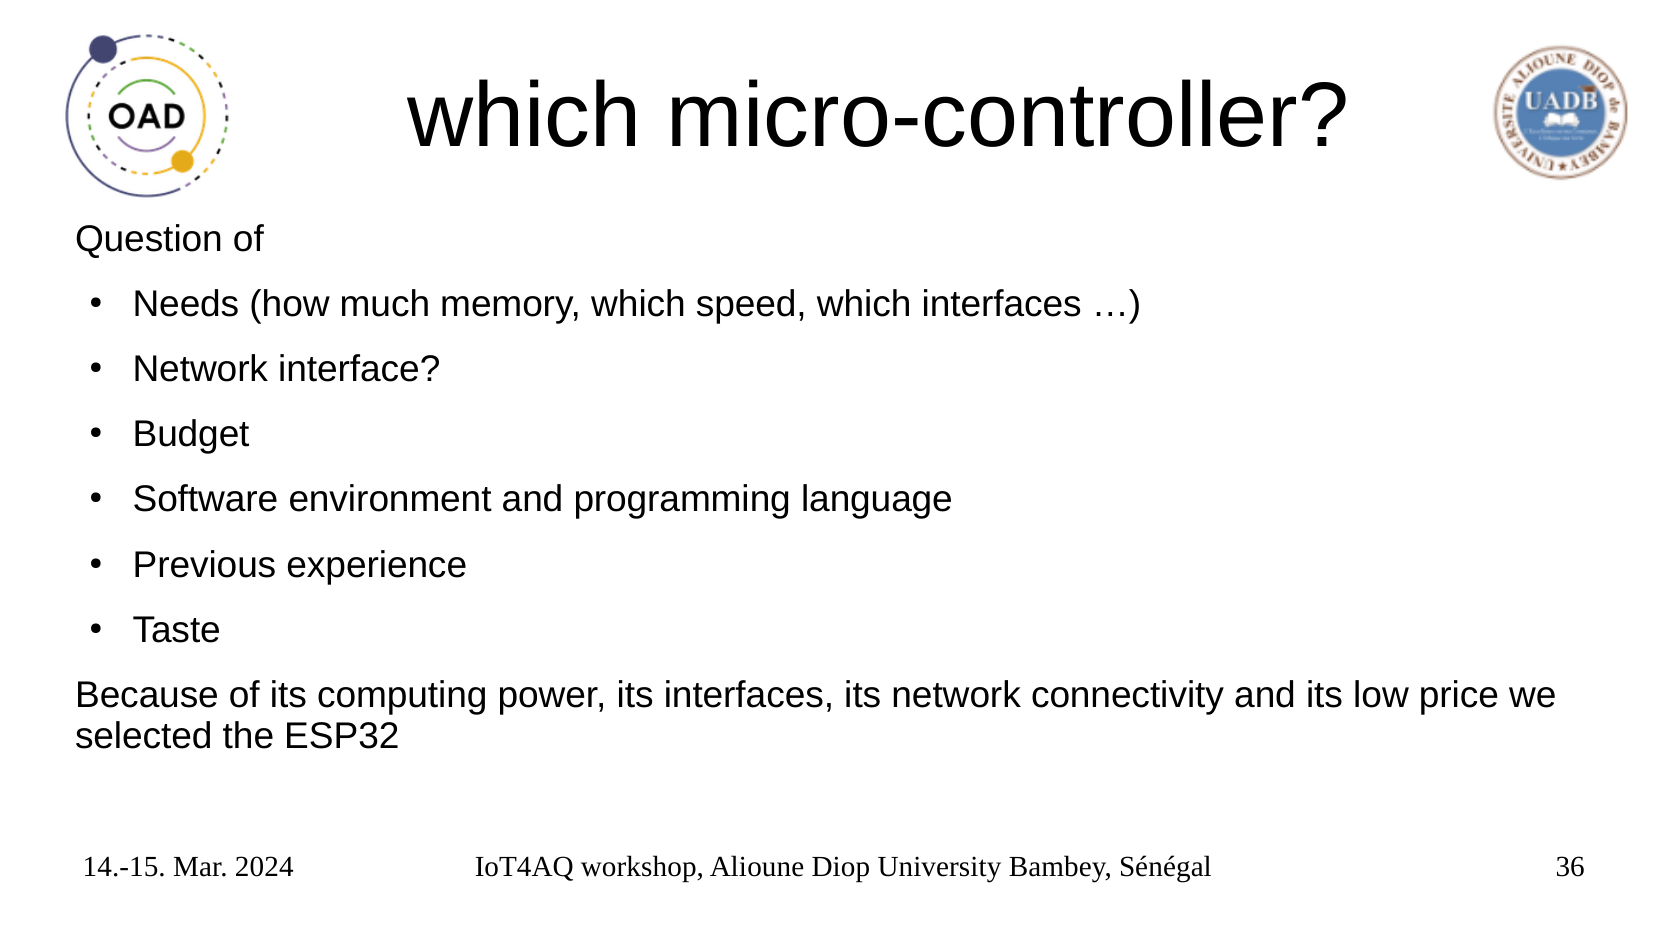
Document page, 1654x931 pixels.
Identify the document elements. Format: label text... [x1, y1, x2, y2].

list Question of Needs (how much memory, which speed, which interfaces …) Network interface? Budget Software environment and programming language Previous experience Taste Because of its computing power, its interfaces, its network connectivity and its low price we selected the ESP32 [75, 217, 1564, 757]
picture [25, 20, 263, 218]
title which micro-controller? [295, 37, 1463, 193]
picture [1482, 37, 1641, 188]
